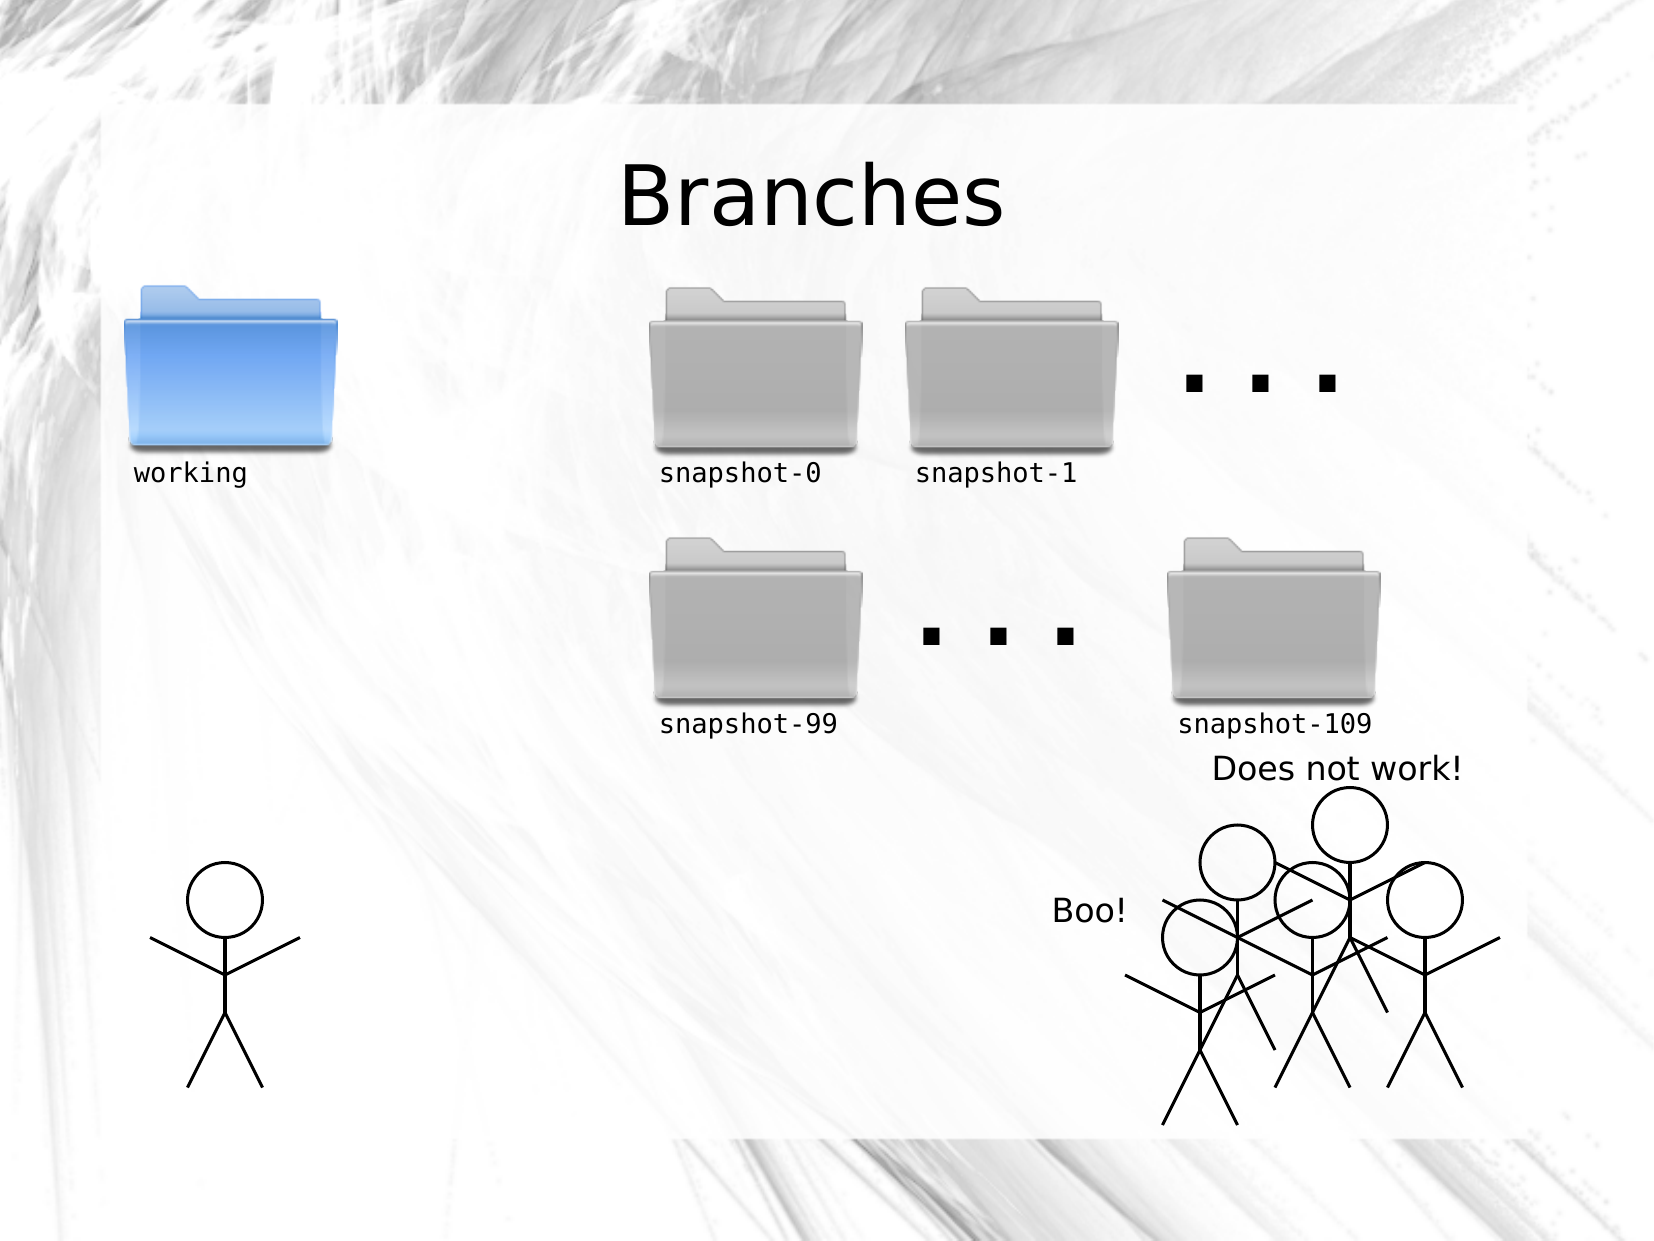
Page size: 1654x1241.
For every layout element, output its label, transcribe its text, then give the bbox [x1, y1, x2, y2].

text_box snapshot-109 [1162, 700, 1388, 747]
title Branches [118, 112, 1506, 281]
text_box . . . [1162, 300, 1361, 497]
text_box Boo! [1036, 884, 1143, 938]
text_box snapshot-99 [644, 700, 853, 747]
text_box working [119, 450, 263, 497]
text_box . . . [900, 553, 1098, 751]
text_box Does not work! [1196, 742, 1480, 796]
text_box snapshot-1 [900, 450, 1093, 497]
text_box snapshot-0 [644, 450, 837, 497]
picture [0, 0, 1654, 1241]
